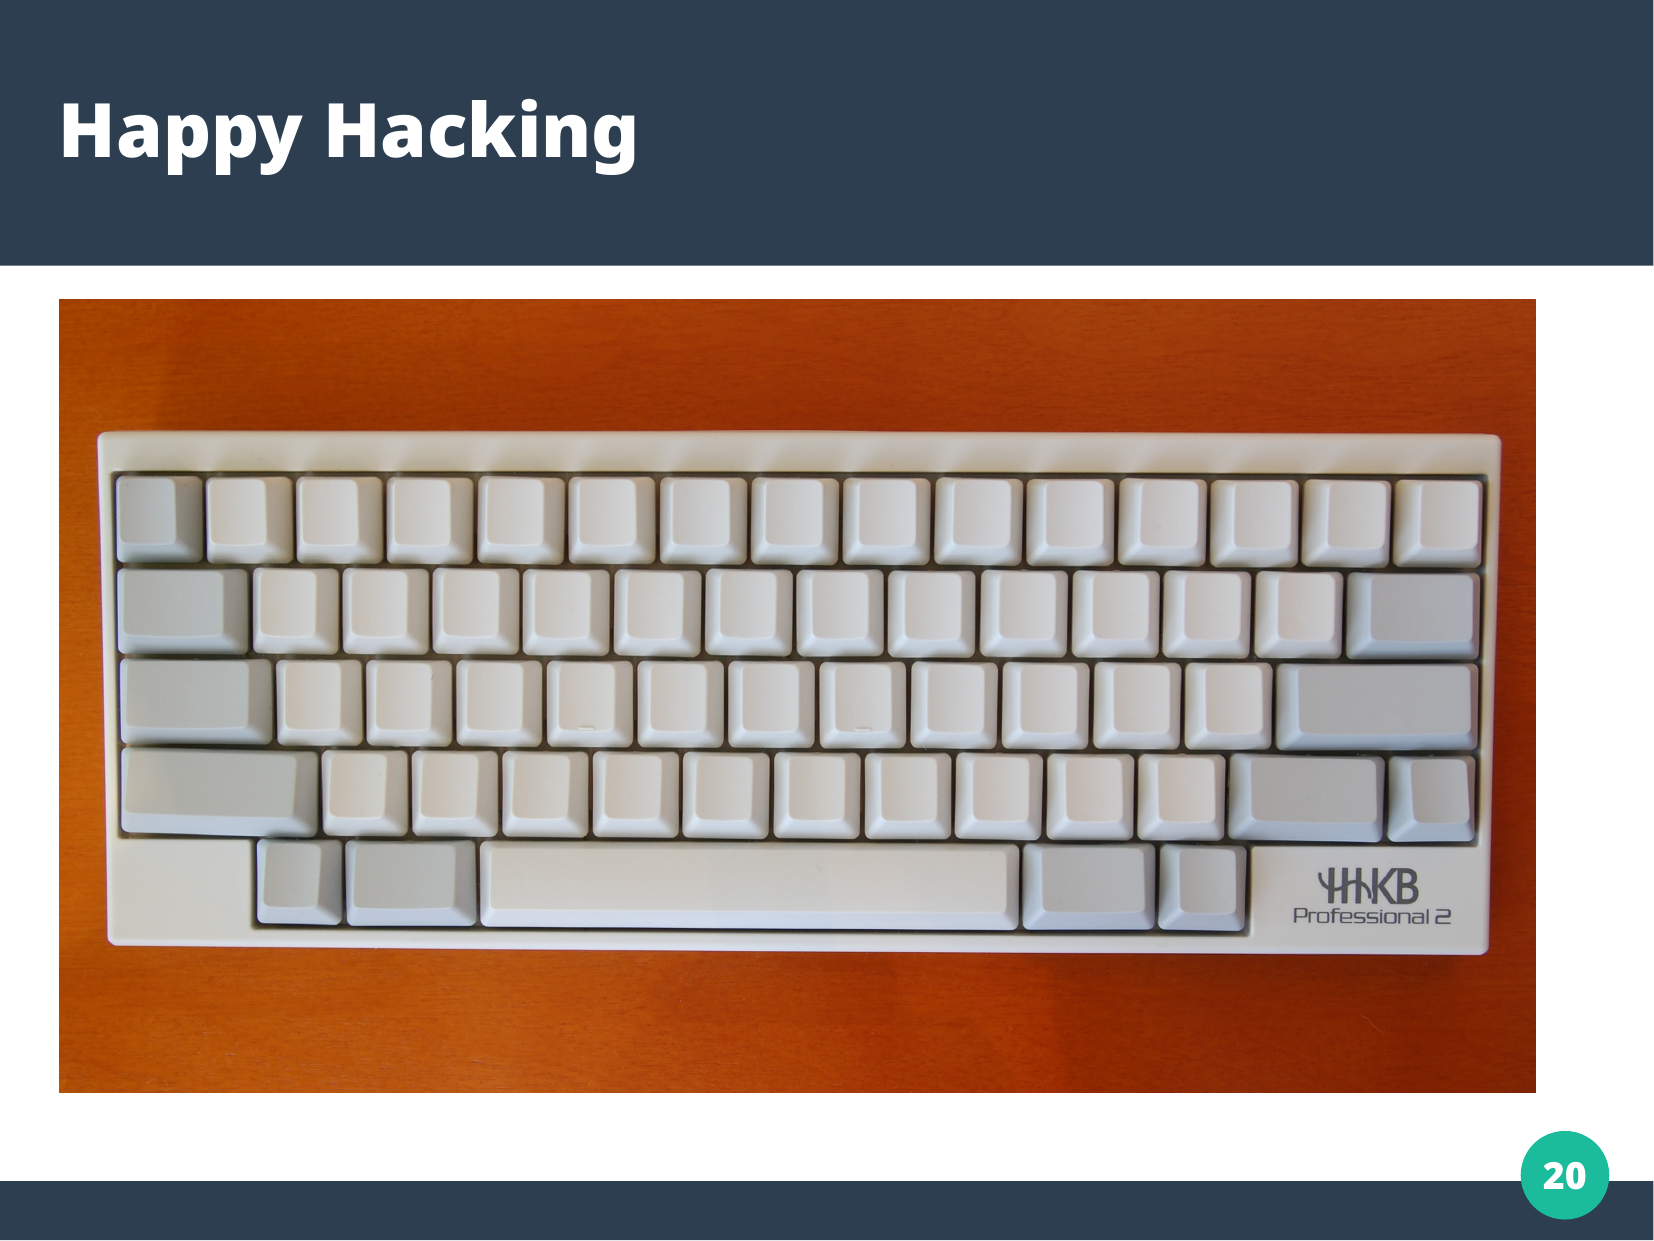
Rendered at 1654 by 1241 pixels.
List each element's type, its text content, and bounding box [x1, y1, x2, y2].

picture [59, 299, 1536, 1093]
title Happy Hacking [59, 49, 1595, 207]
